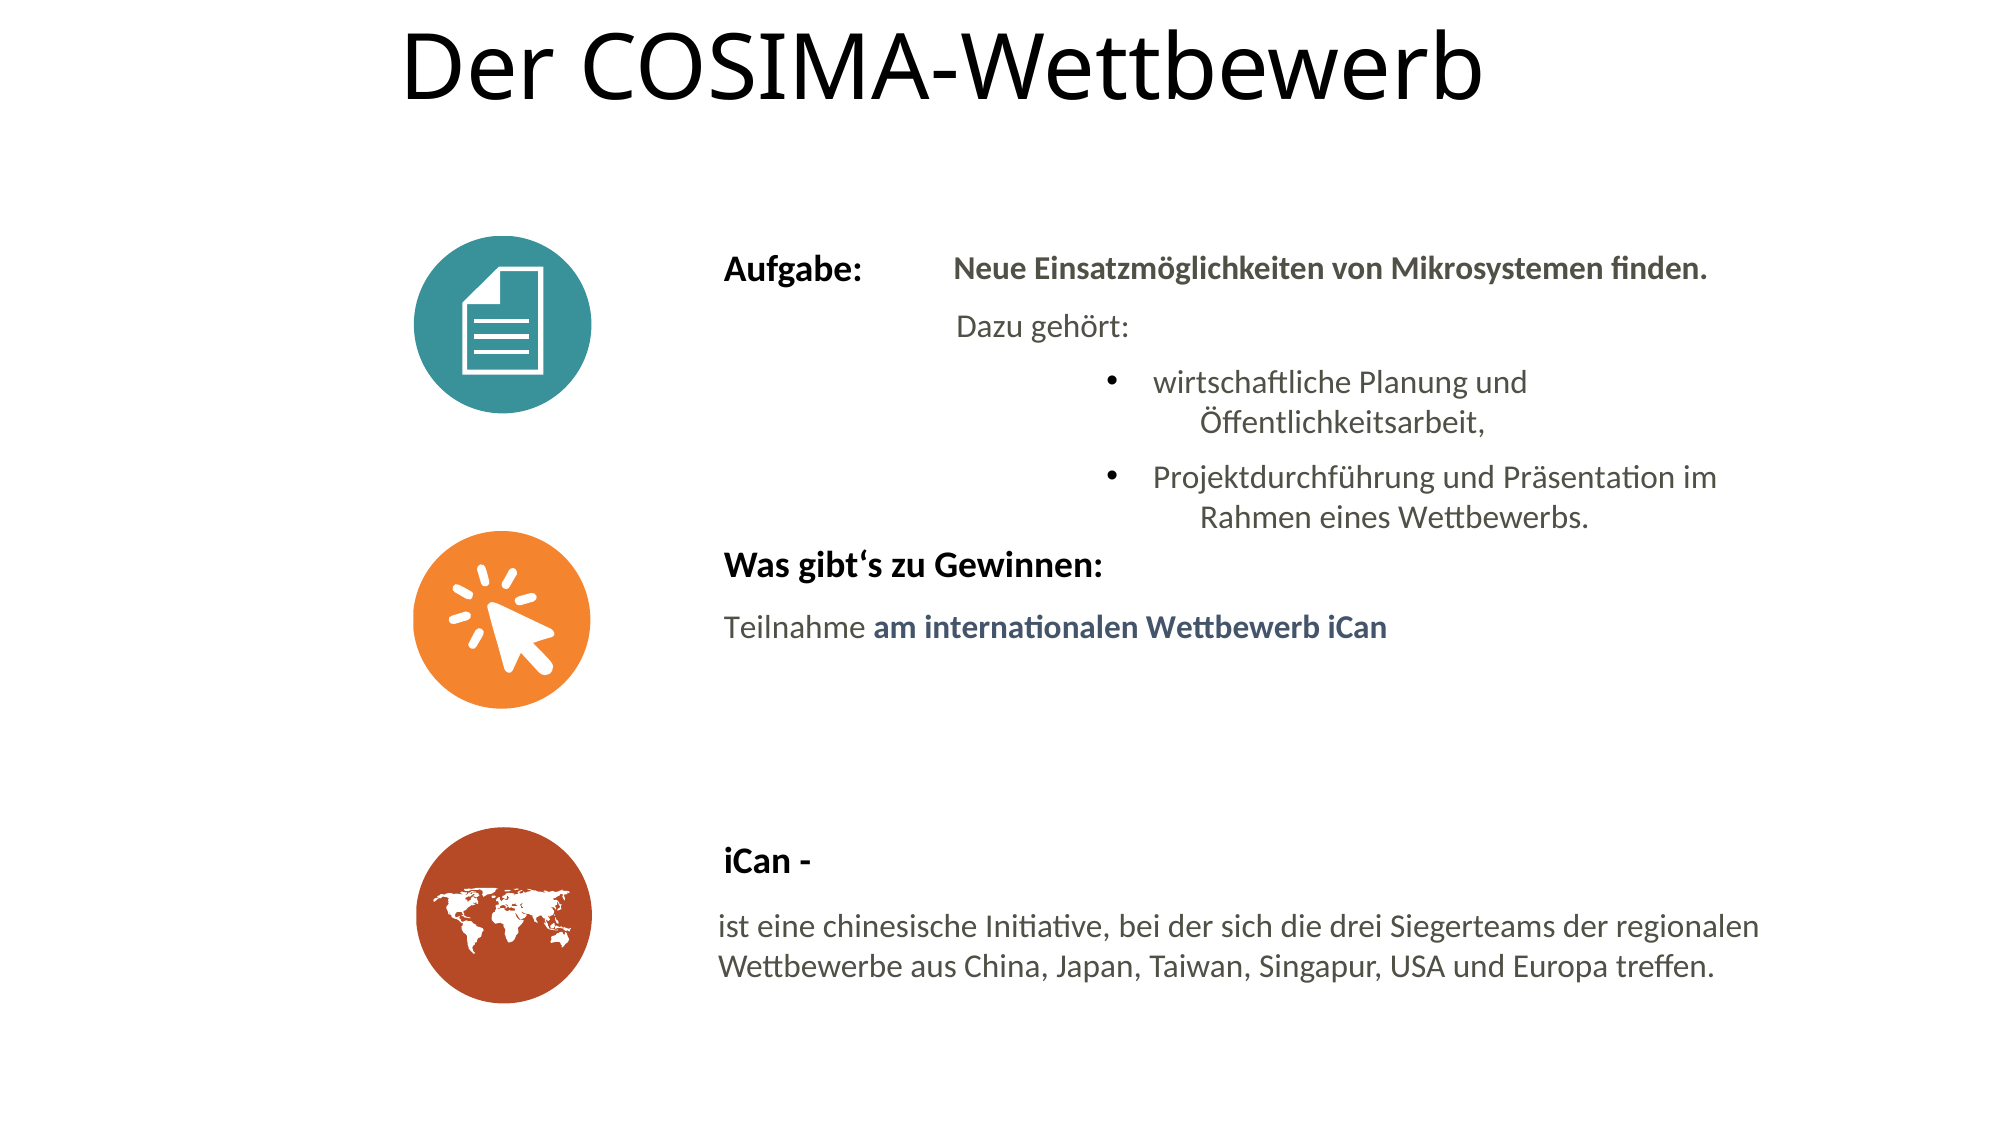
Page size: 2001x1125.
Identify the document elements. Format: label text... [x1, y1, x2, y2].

text_box Teilnahme am internationalen Wettbewerb iCan [708, 597, 1640, 654]
picture [413, 236, 592, 414]
picture [413, 531, 591, 709]
picture [416, 826, 592, 1004]
text_box ist eine chinesische Initiative, bei der sich die drei Siegerteams der regionalen Wettbewerbe aus China, Japan, Taiwan, Singapur, USA und Europa treffen. [703, 896, 1790, 991]
text_box Was gibt‘s zu Gewinnen: [708, 532, 1122, 594]
text_box Neue Einsatzmöglichkeiten von Mikrosystemen finden. [939, 239, 1939, 294]
text_box iCan - [708, 828, 828, 890]
text_box Dazu gehört: wirtschaftliche Planung und Öffentlichkeitsarbeit, Projektdurchführung und Präsentation im Rahmen eines Wettbewerbs. [941, 296, 1831, 570]
title Der COSIMA-Wettbewerb [384, 0, 2000, 179]
text_box Aufgabe: [708, 236, 880, 297]
